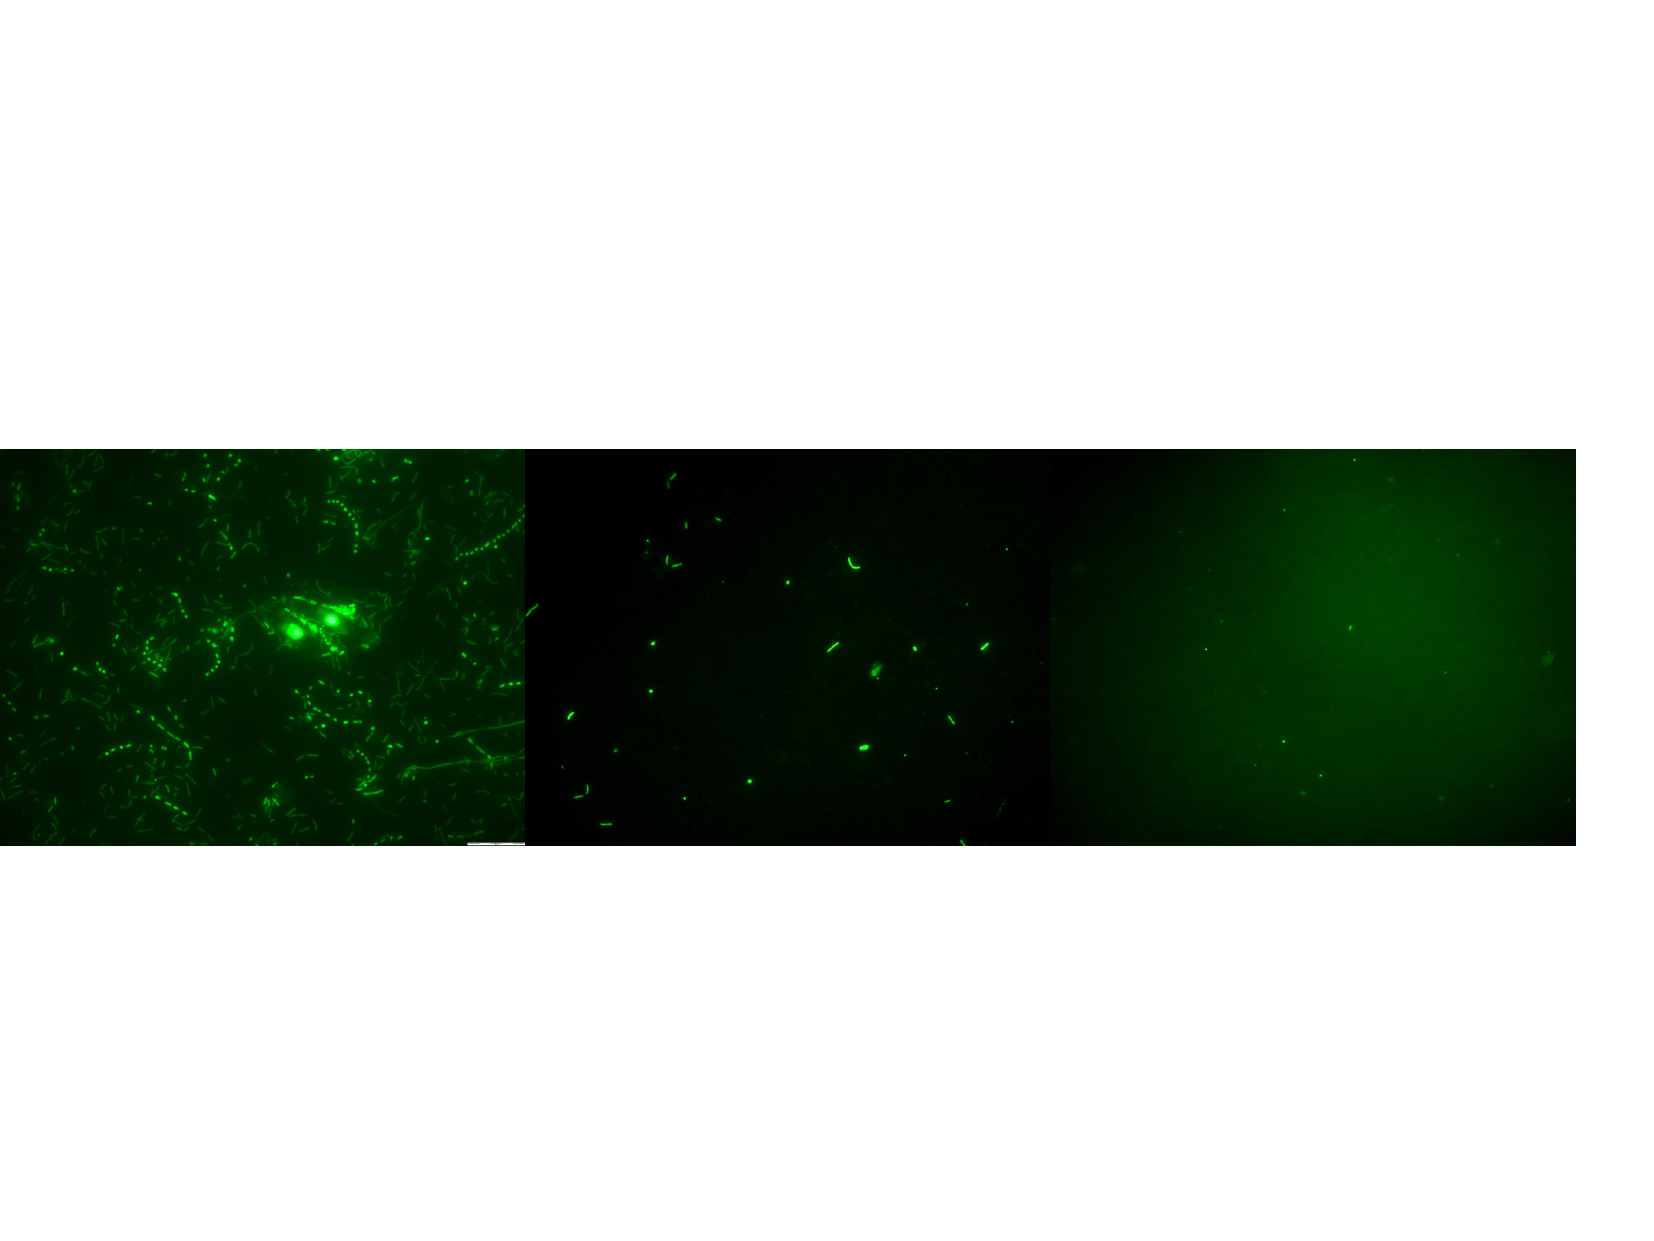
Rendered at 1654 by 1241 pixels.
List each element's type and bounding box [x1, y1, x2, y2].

picture [0, 449, 1576, 847]
